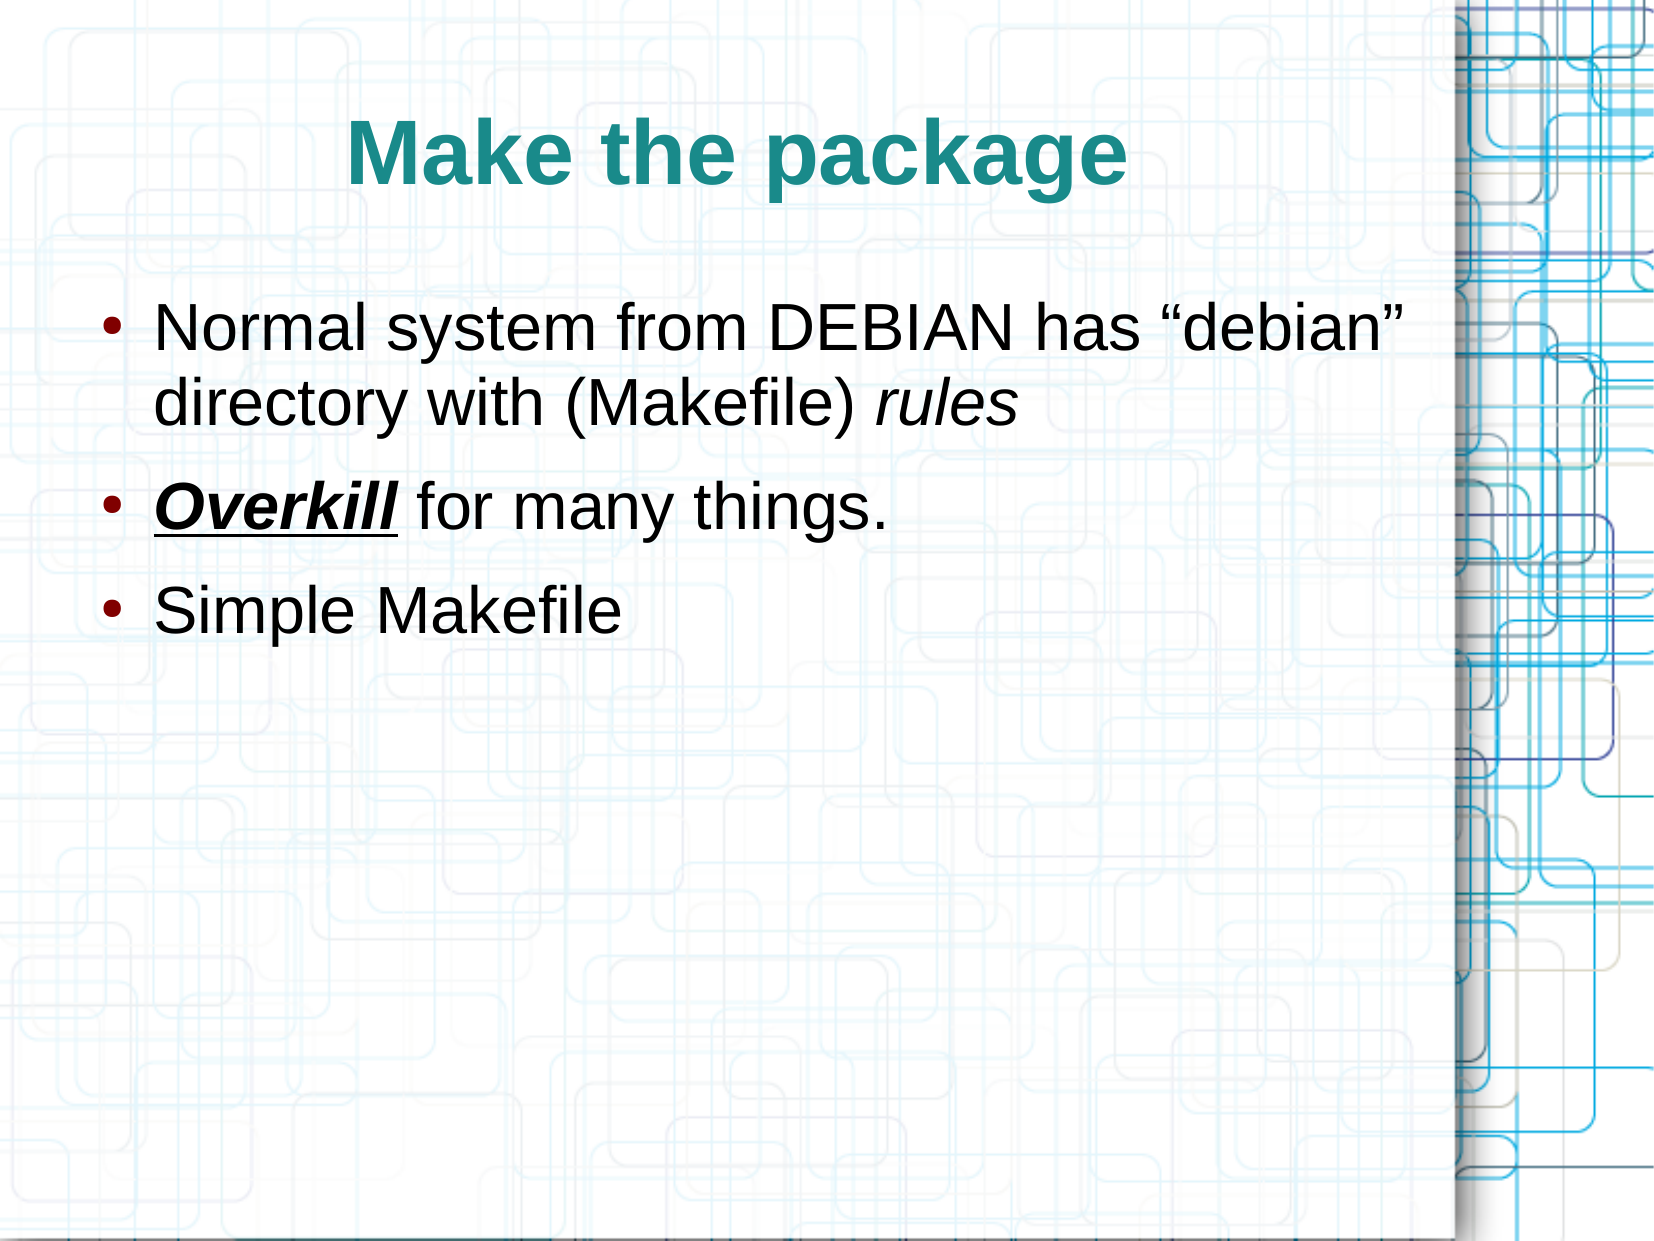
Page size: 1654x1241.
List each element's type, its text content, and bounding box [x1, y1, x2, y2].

list Normal system from DEBIAN has “debian” directory with (Makefile) rules Overkill for many things. Simple Makefile [82, 290, 1418, 1094]
picture [0, 0, 1654, 1241]
title Make the package [59, 56, 1418, 250]
